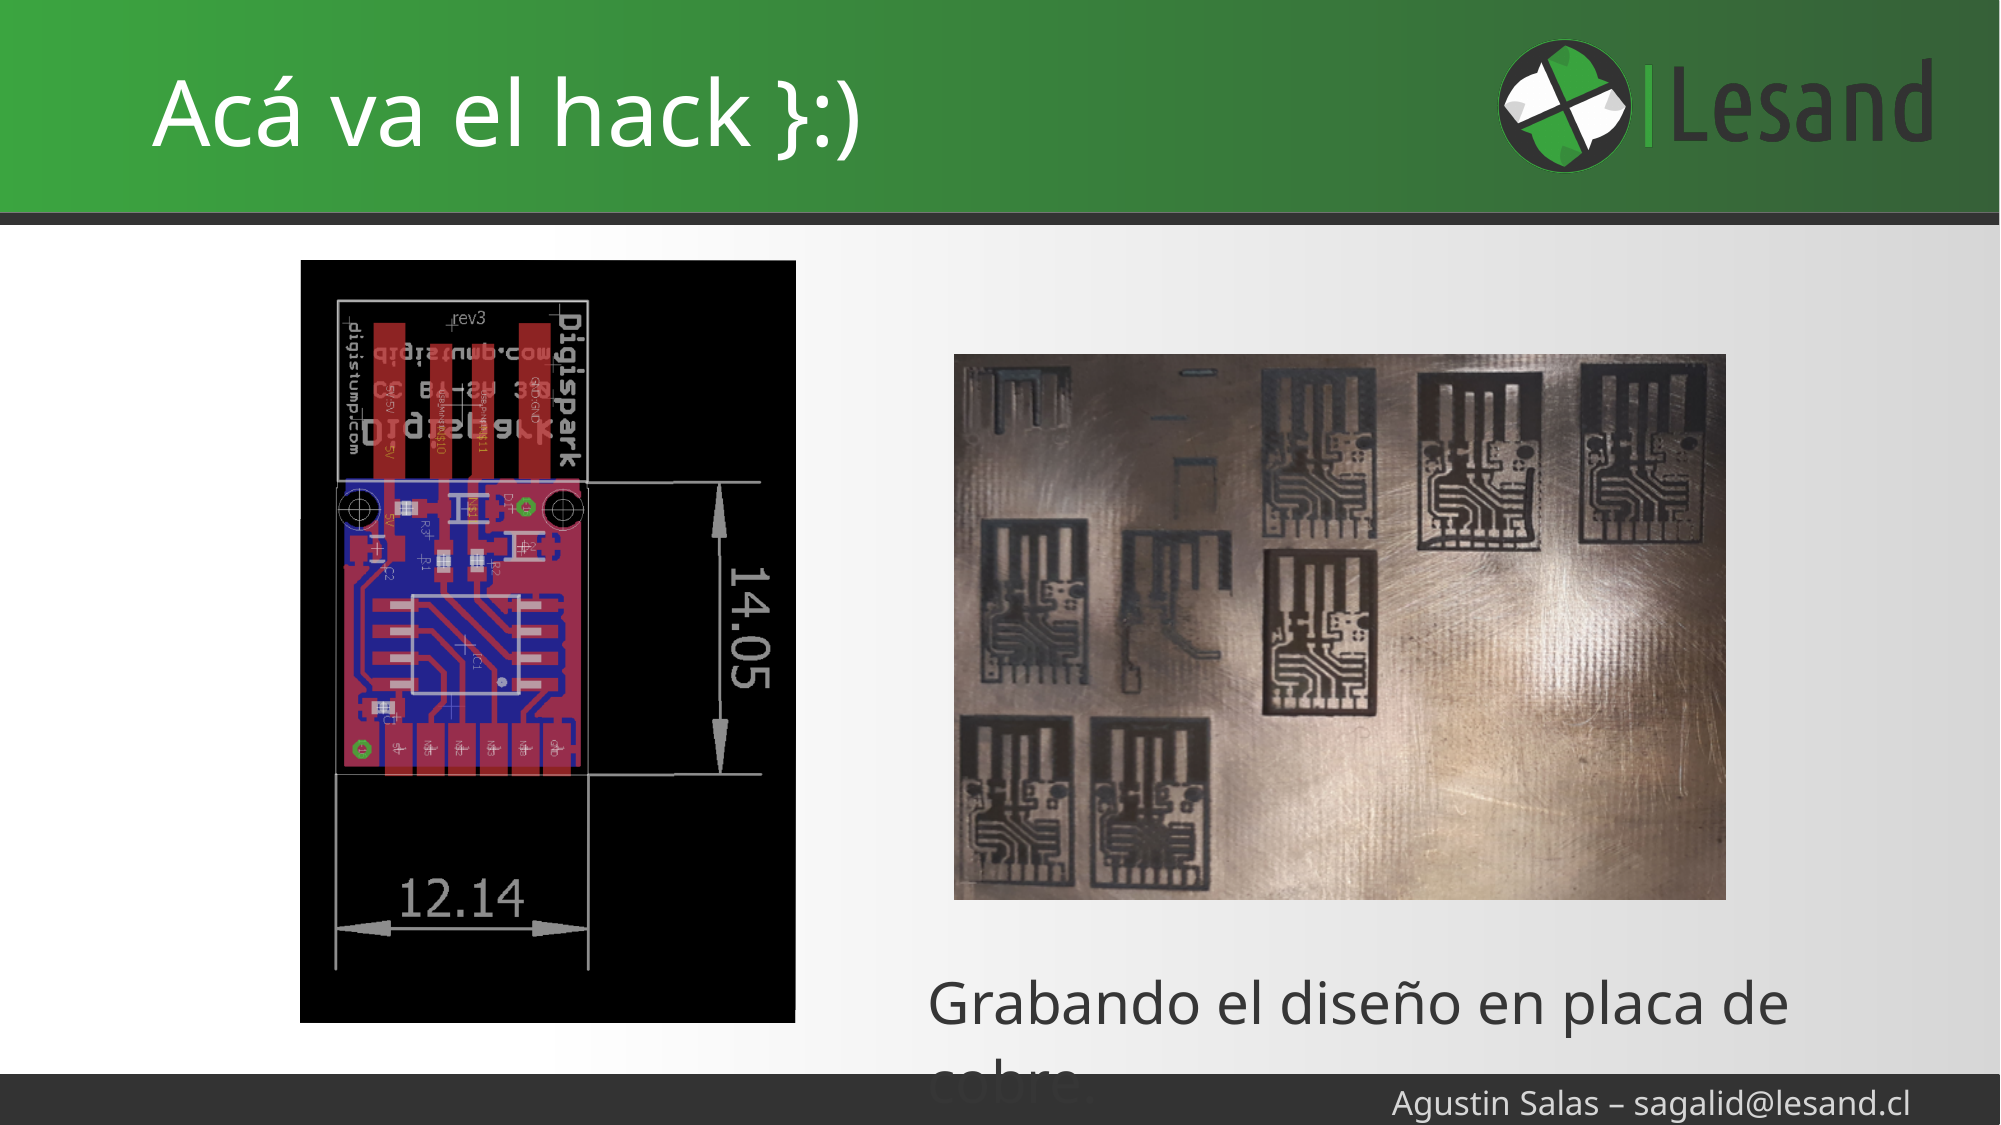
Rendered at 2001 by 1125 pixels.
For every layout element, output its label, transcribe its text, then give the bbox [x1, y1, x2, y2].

picture [299, 259, 796, 1023]
text_box Grabando el diseño en placa de cobre. [913, 954, 1891, 1036]
picture [1479, 26, 1996, 186]
text_box Acá va el hack }:) [137, 59, 1863, 174]
picture [954, 354, 1726, 901]
